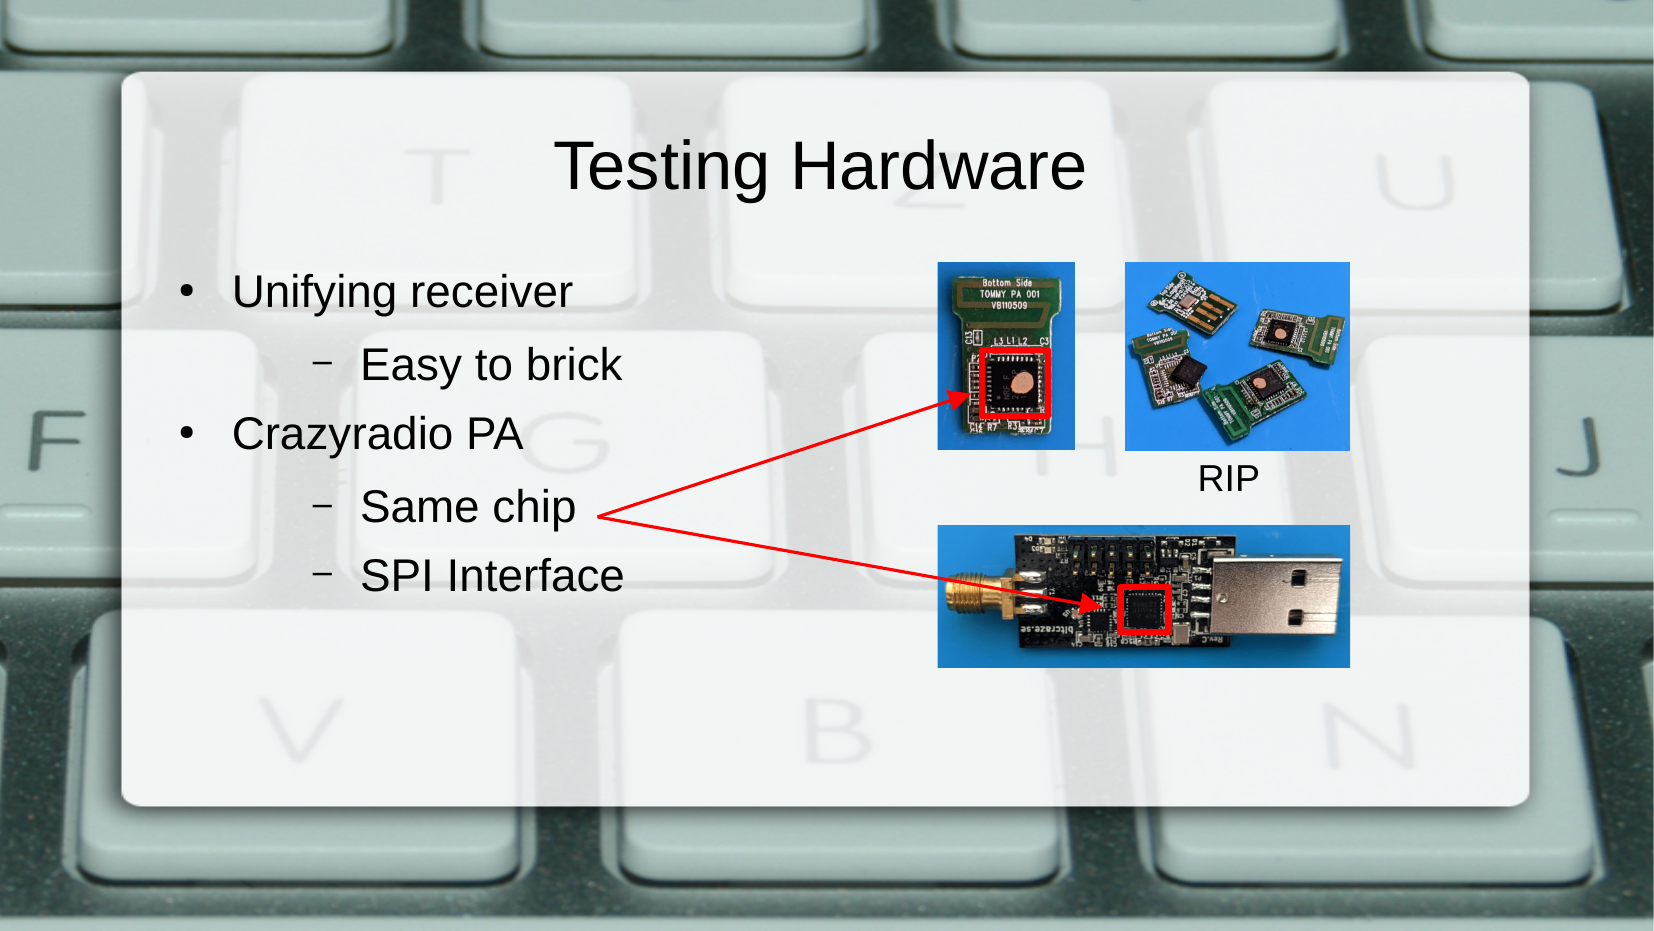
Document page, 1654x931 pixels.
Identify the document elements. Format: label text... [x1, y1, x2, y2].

list Unifying receiver Easy to brick Crazyradio PA Same chip SPI Interface [147, 265, 811, 806]
picture [0, 0, 1654, 931]
text_box RIP [1182, 450, 1276, 507]
title Testing Hardware [135, 88, 1506, 244]
